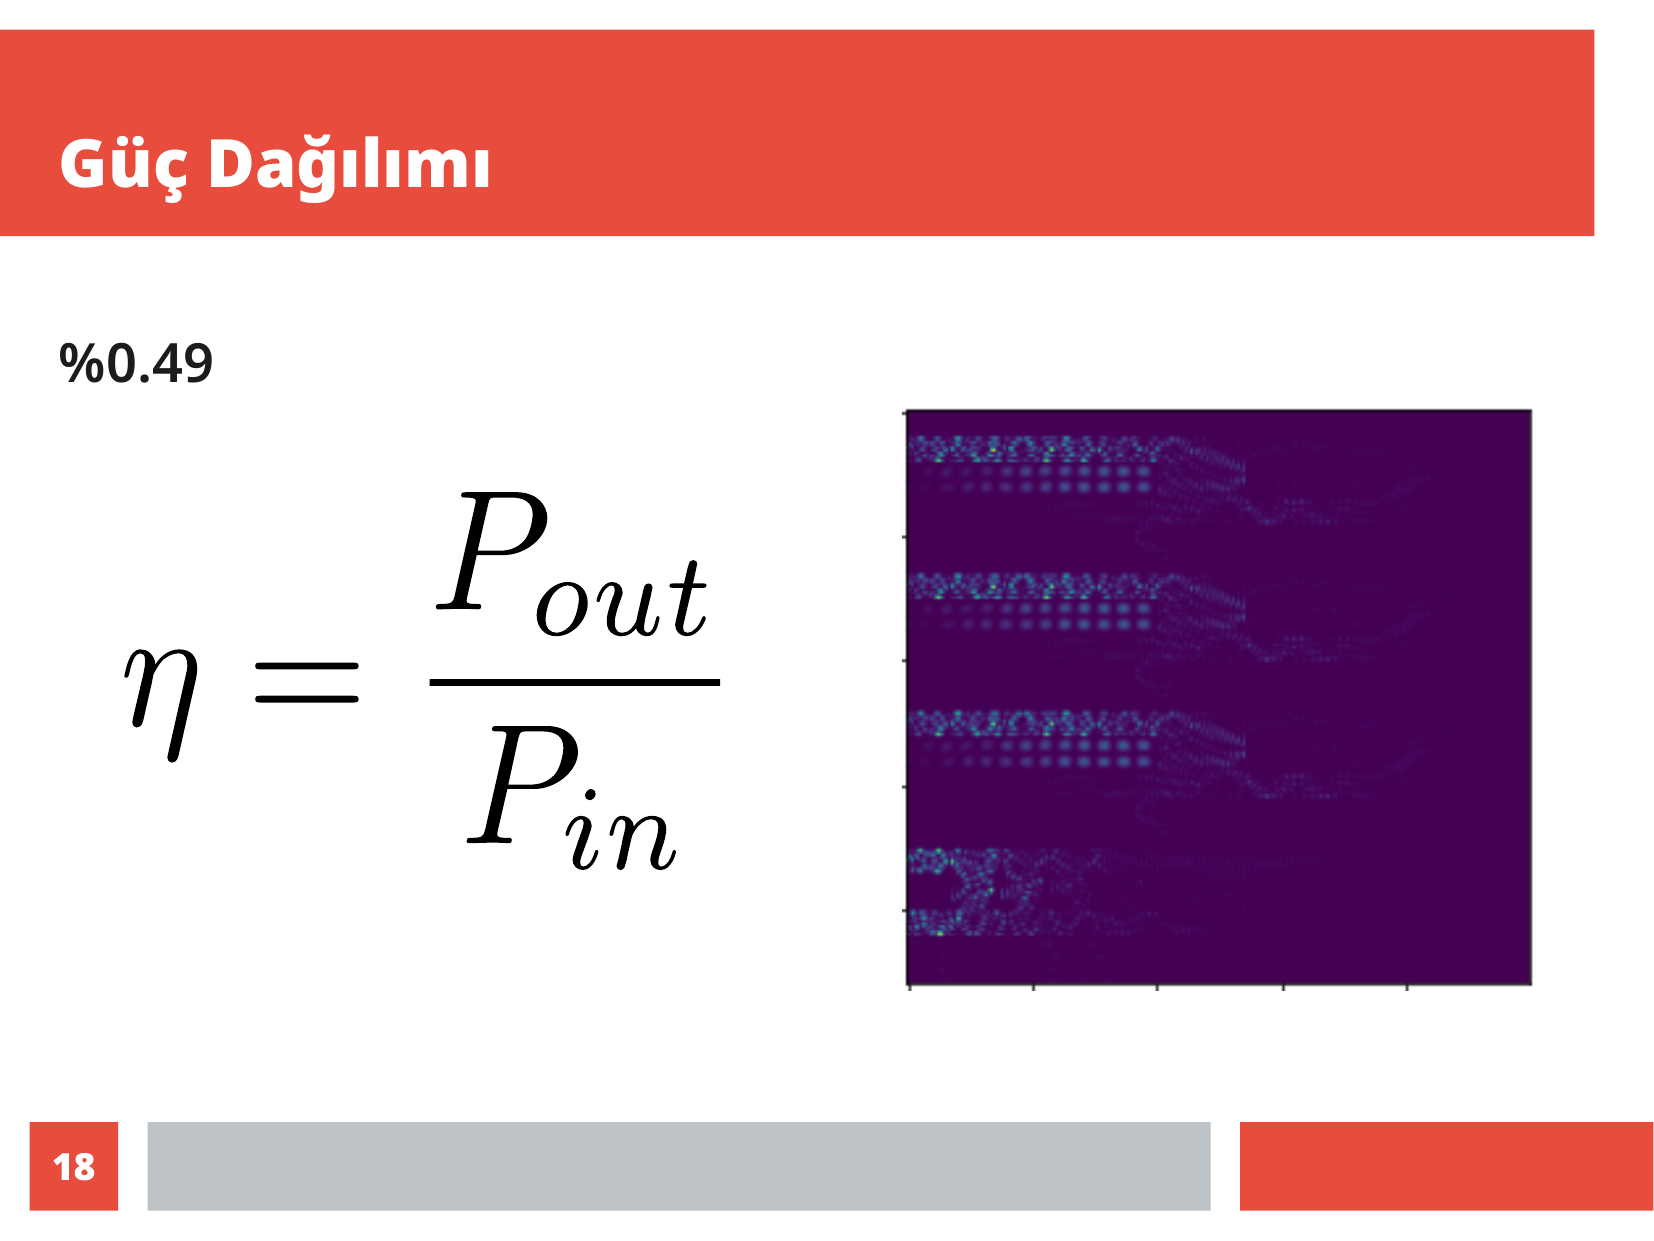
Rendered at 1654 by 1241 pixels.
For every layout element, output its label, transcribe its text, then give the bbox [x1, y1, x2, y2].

title Güç Dağılımı [59, 59, 1595, 207]
list %0.49 [59, 324, 1565, 1093]
picture [901, 384, 1546, 991]
text_box [124, 492, 721, 871]
